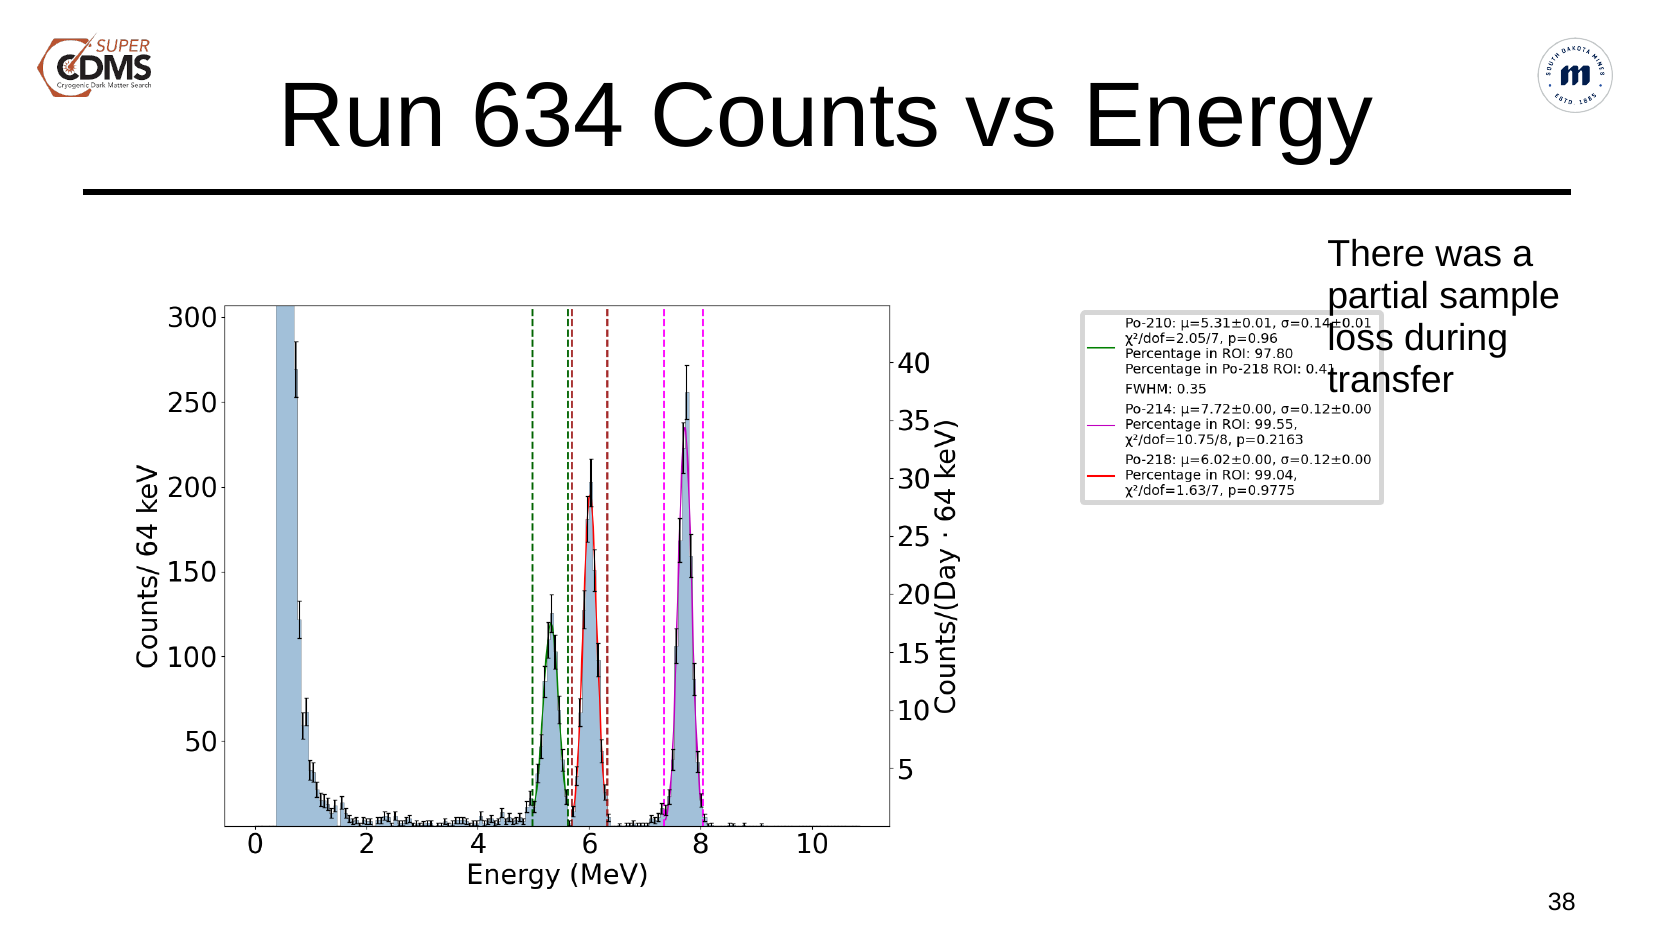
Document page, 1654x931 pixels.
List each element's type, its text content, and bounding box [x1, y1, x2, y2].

title Run 634 Counts vs Energy [82, 37, 1571, 193]
text_box There was a partial sample loss during transfer [1312, 225, 1613, 901]
picture [58, 224, 1388, 901]
picture [1571, 37, 1613, 113]
picture [37, 32, 151, 97]
